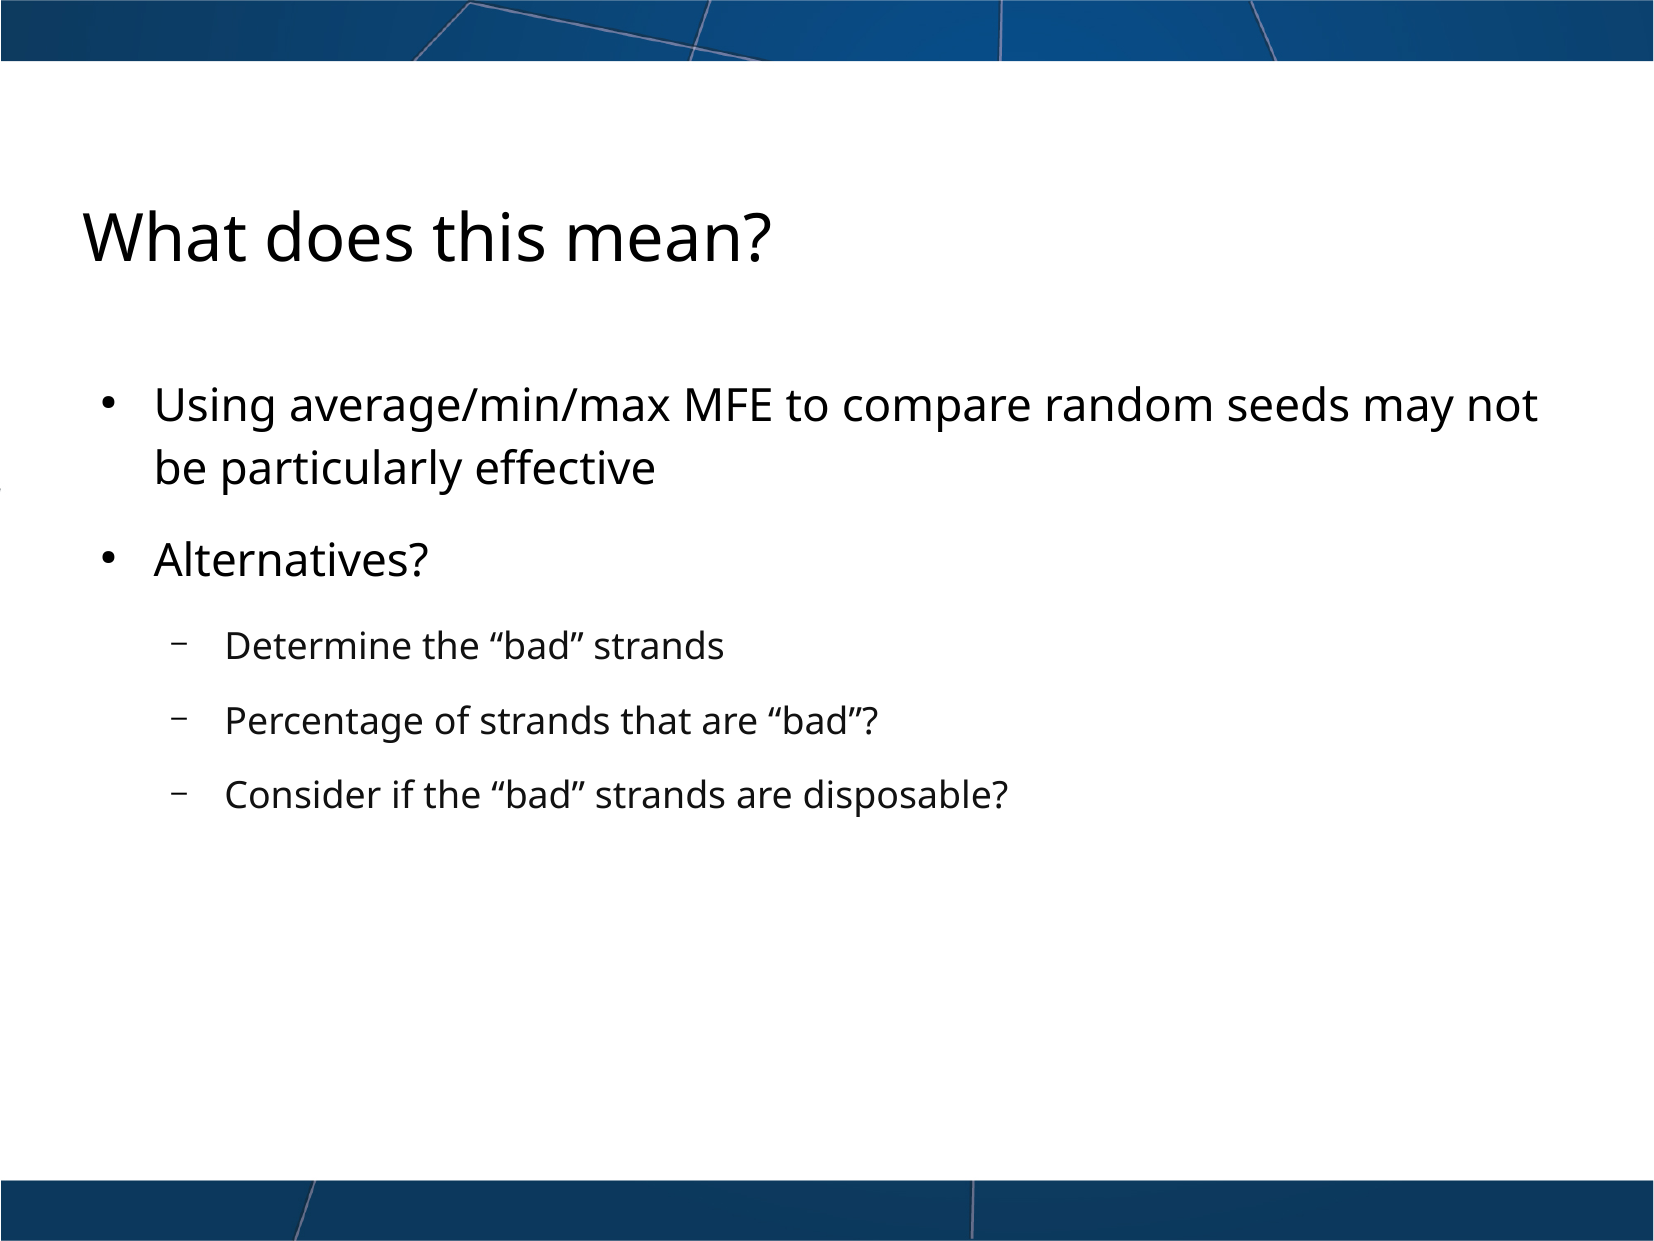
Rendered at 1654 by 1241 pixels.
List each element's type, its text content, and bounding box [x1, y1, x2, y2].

title What does this mean? [82, 132, 1571, 340]
picture [0, 0, 1654, 1241]
list Using average/min/max MFE to compare random seeds may not be particularly effective Alternatives? Determine the “bad” strands Percentage of strands that are “bad”? Consider if the “bad” strands are disposable? [82, 372, 1571, 1093]
